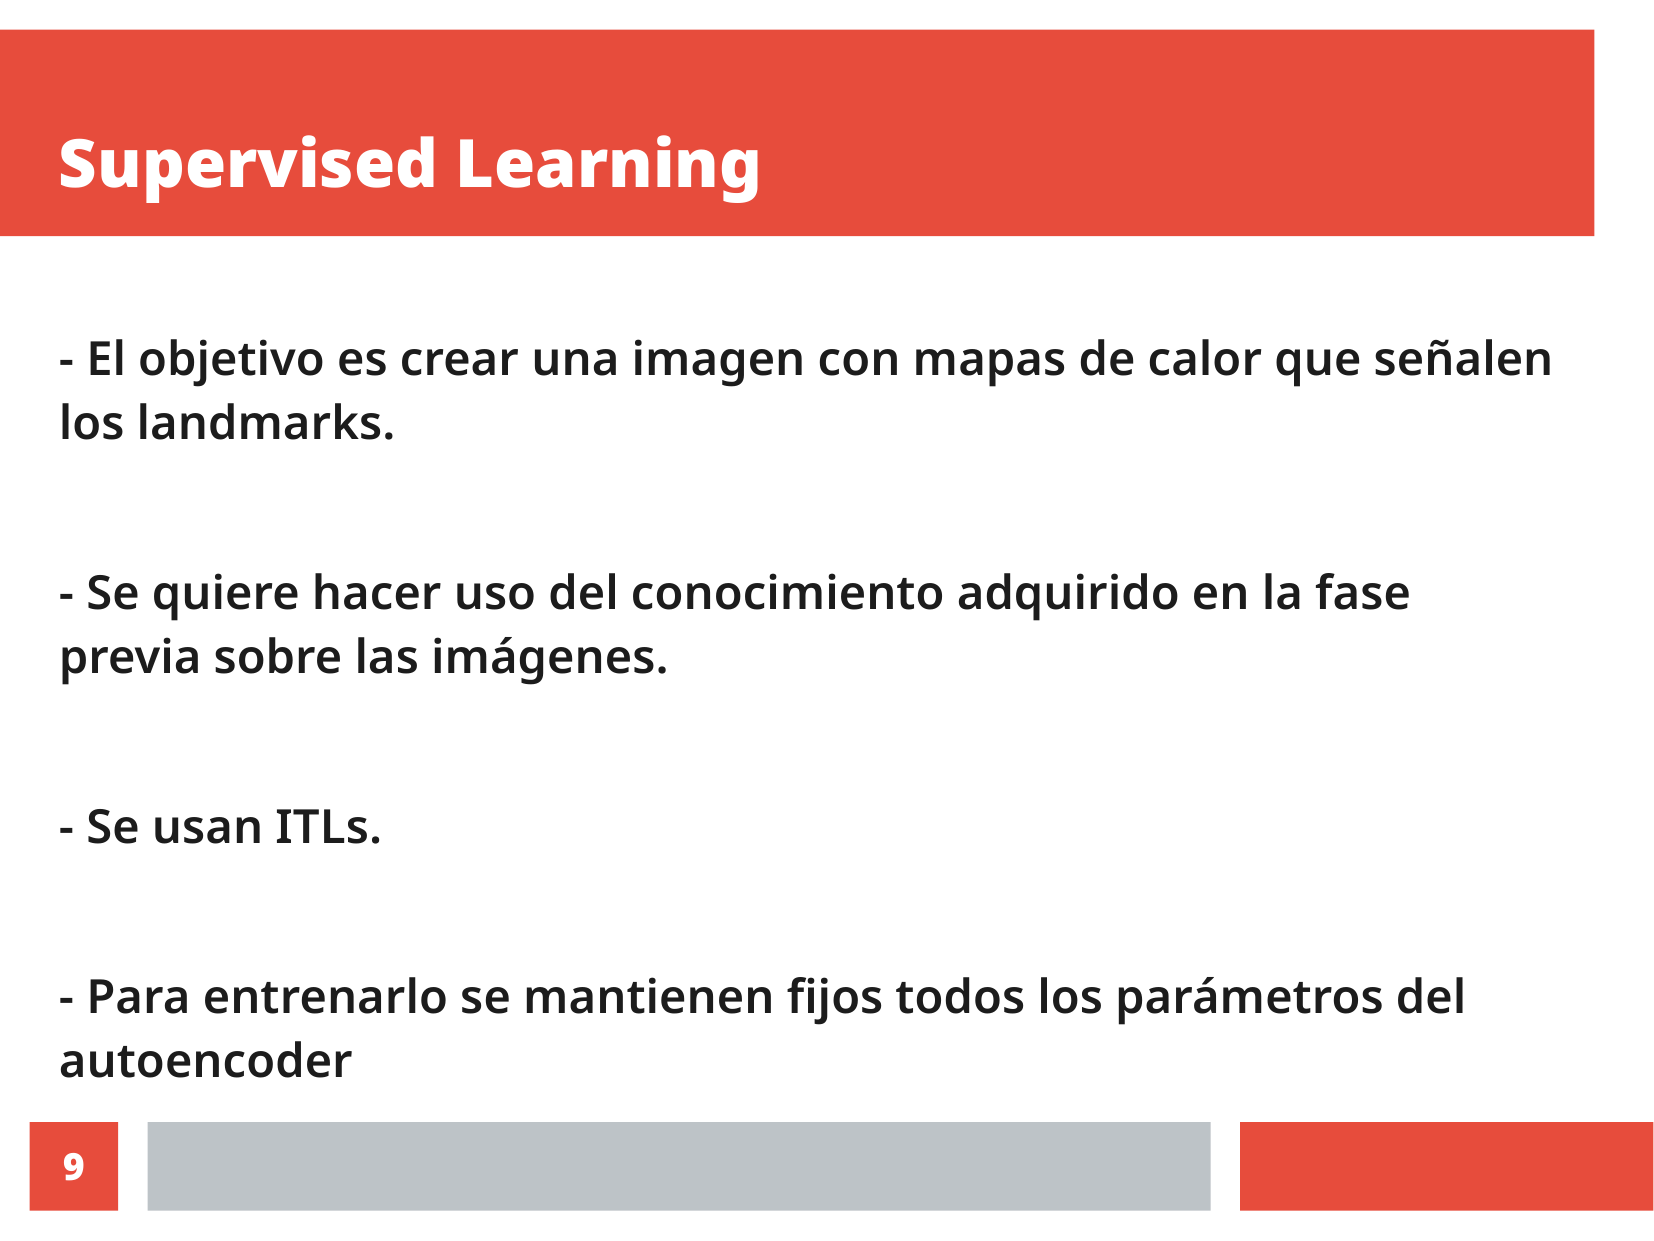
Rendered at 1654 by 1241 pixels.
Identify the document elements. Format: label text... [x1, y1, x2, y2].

title Supervised Learning [59, 59, 1595, 207]
list - El objetivo es crear una imagen con mapas de calor que señalen los landmarks. - Se quiere hacer uso del conocimiento adquirido en la fase previa sobre las imágenes. - Se usan ITLs. - Para entrenarlo se mantienen fijos todos los parámetros del autoencoder [59, 324, 1565, 1093]
